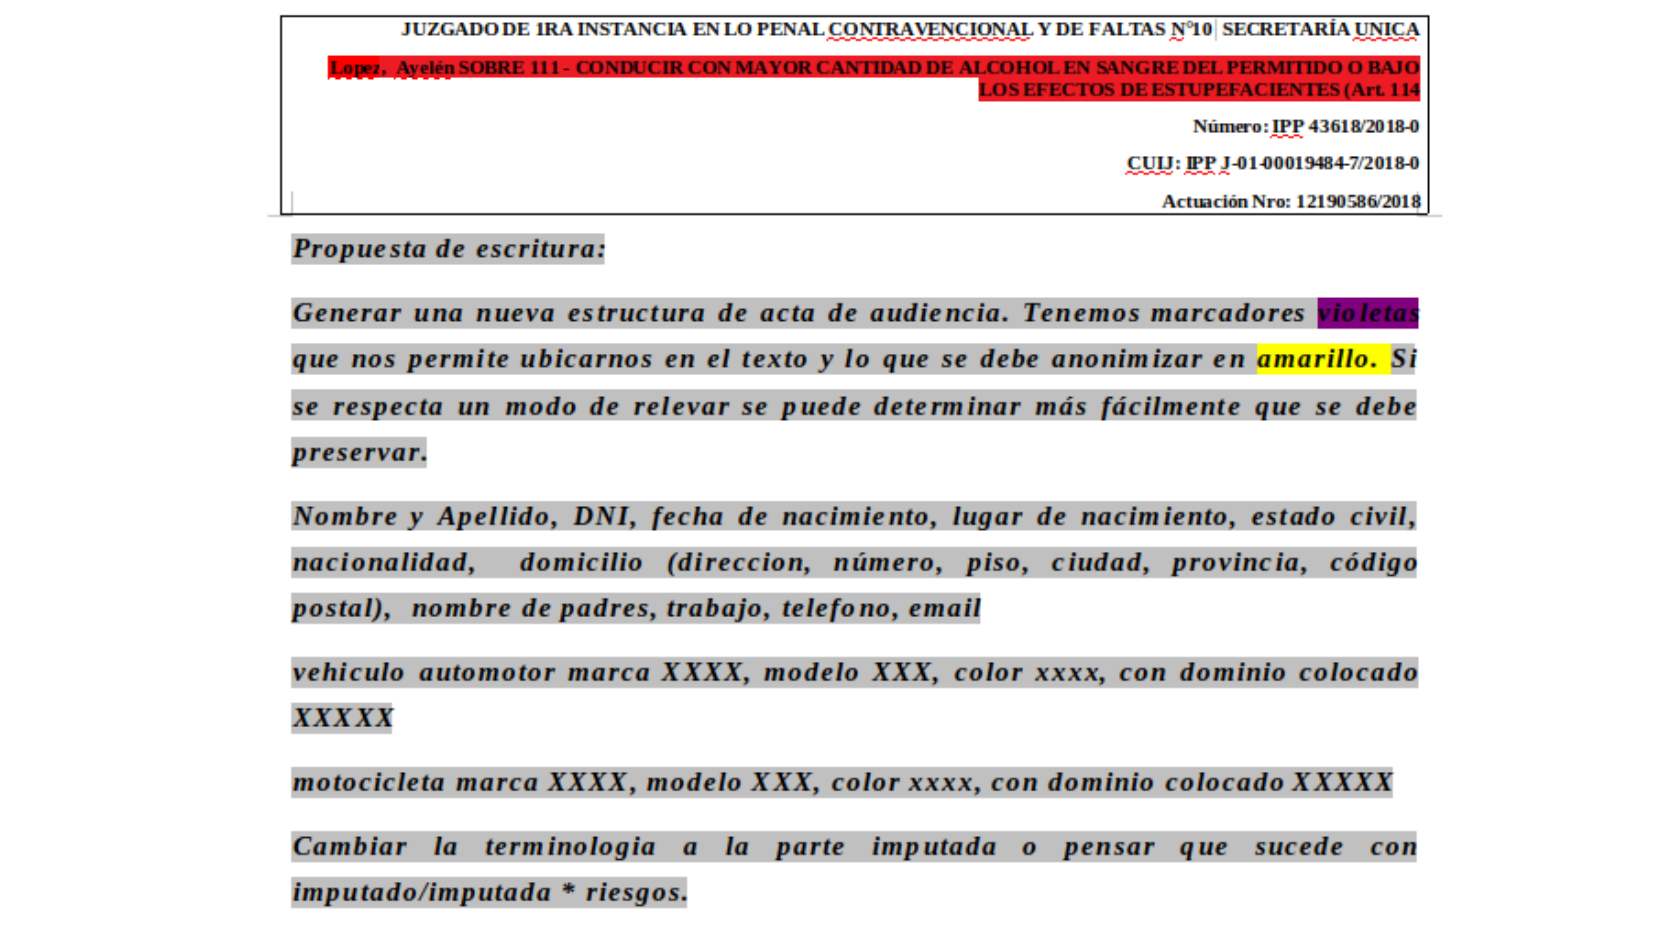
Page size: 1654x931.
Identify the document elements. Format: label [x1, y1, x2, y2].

picture [212, 0, 1501, 930]
